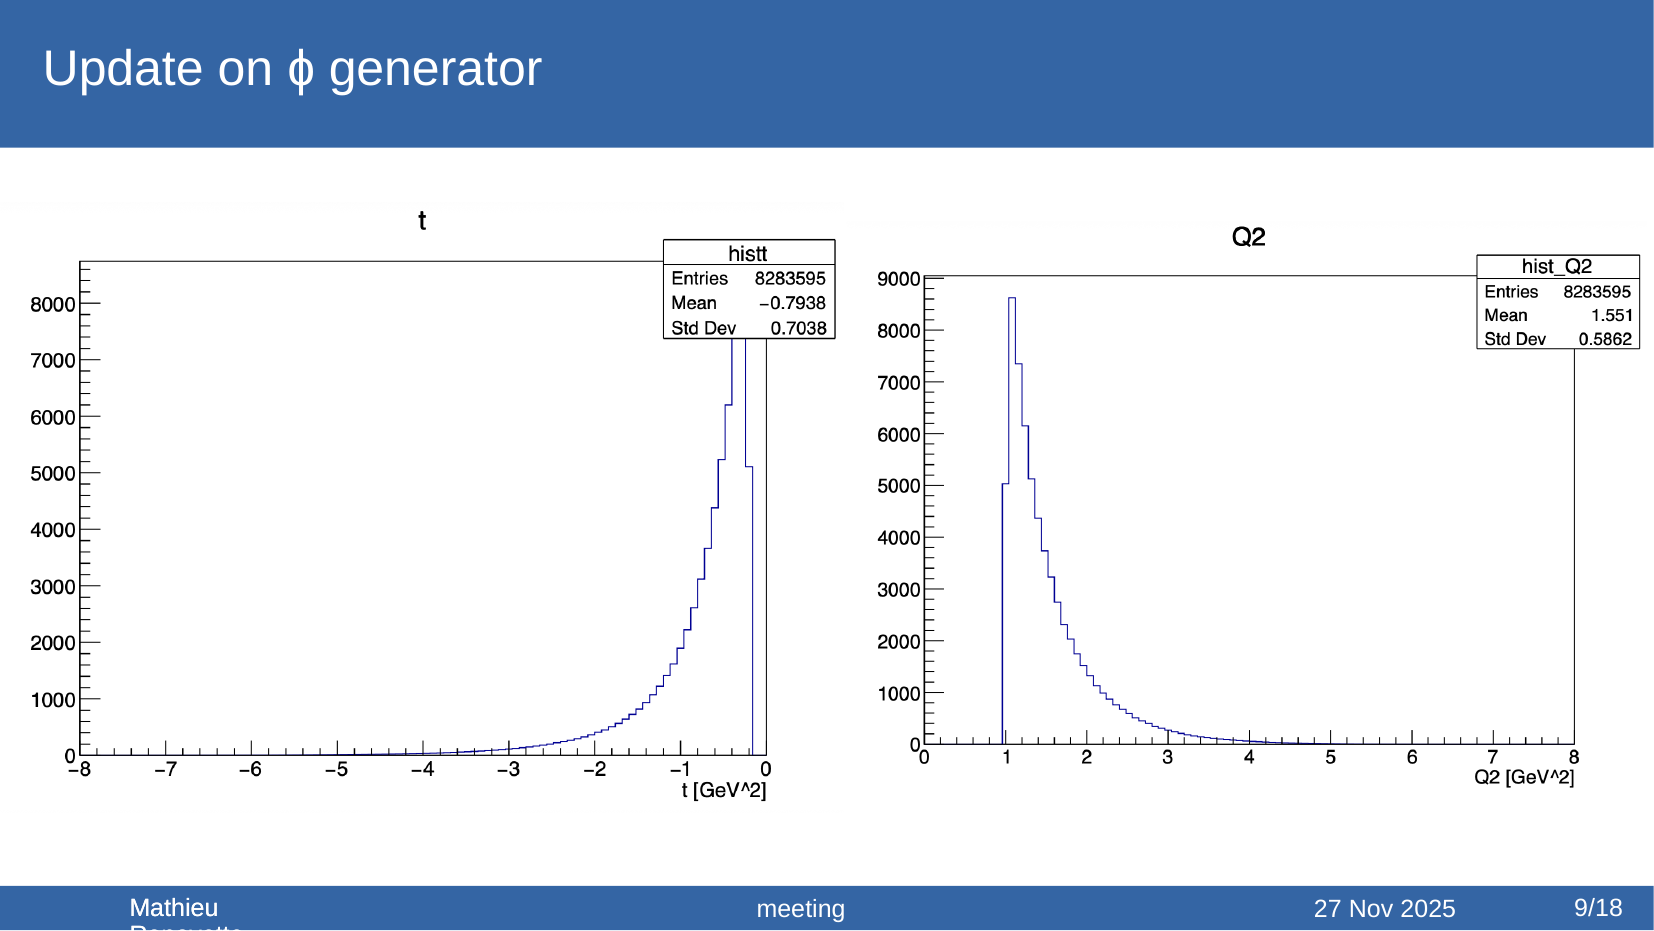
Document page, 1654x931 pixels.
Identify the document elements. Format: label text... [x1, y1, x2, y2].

text_box 9/18 [1559, 885, 1654, 930]
picture [846, 221, 1647, 794]
text_box 27 Nov 2025 [1299, 887, 1536, 931]
text_box meeting [734, 887, 953, 931]
picture [0, 202, 844, 813]
text_box Update on ɸ generator [27, 32, 886, 106]
text_box Mathieu Ronayette [114, 885, 355, 929]
text_box [226, 885, 1654, 931]
text_box [0, 0, 1654, 148]
text_box [0, 885, 131, 931]
